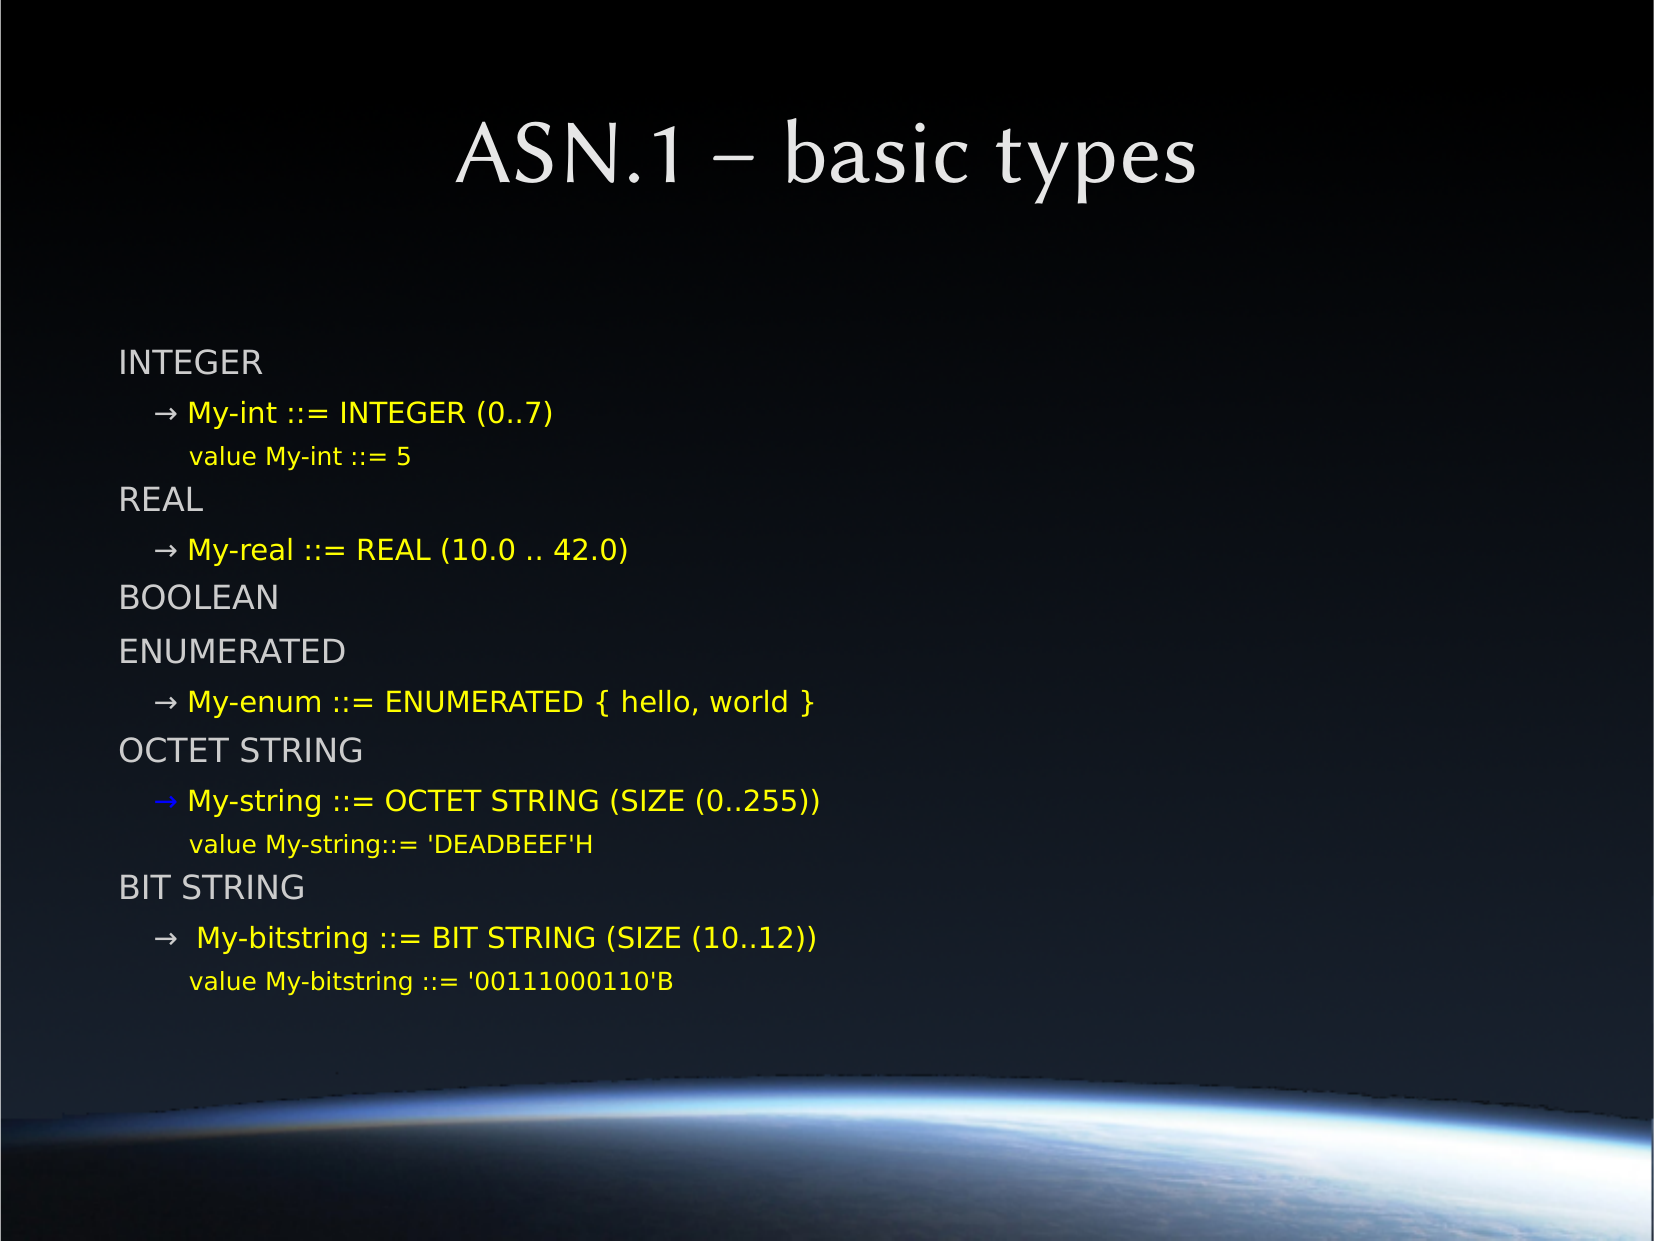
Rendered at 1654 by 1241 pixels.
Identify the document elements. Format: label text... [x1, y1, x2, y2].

picture [0, 0, 1654, 1241]
list INTEGER → My-int ::= INTEGER (0..7) value My-int ::= 5 REAL → My-real ::= REAL (10.0 .. 42.0) BOOLEAN ENUMERATED → My-enum ::= ENUMERATED { hello, world } OCTET STRING → My-string ::= OCTET STRING (SIZE (0..255)) value My-string::= 'DEADBEEF'H BIT STRING → My-bitstring ::= BIT STRING (SIZE (10..12)) value My-bitstring ::= '00111000110'B [82, 290, 1538, 1010]
title ASN.1 – basic types [82, 49, 1571, 257]
